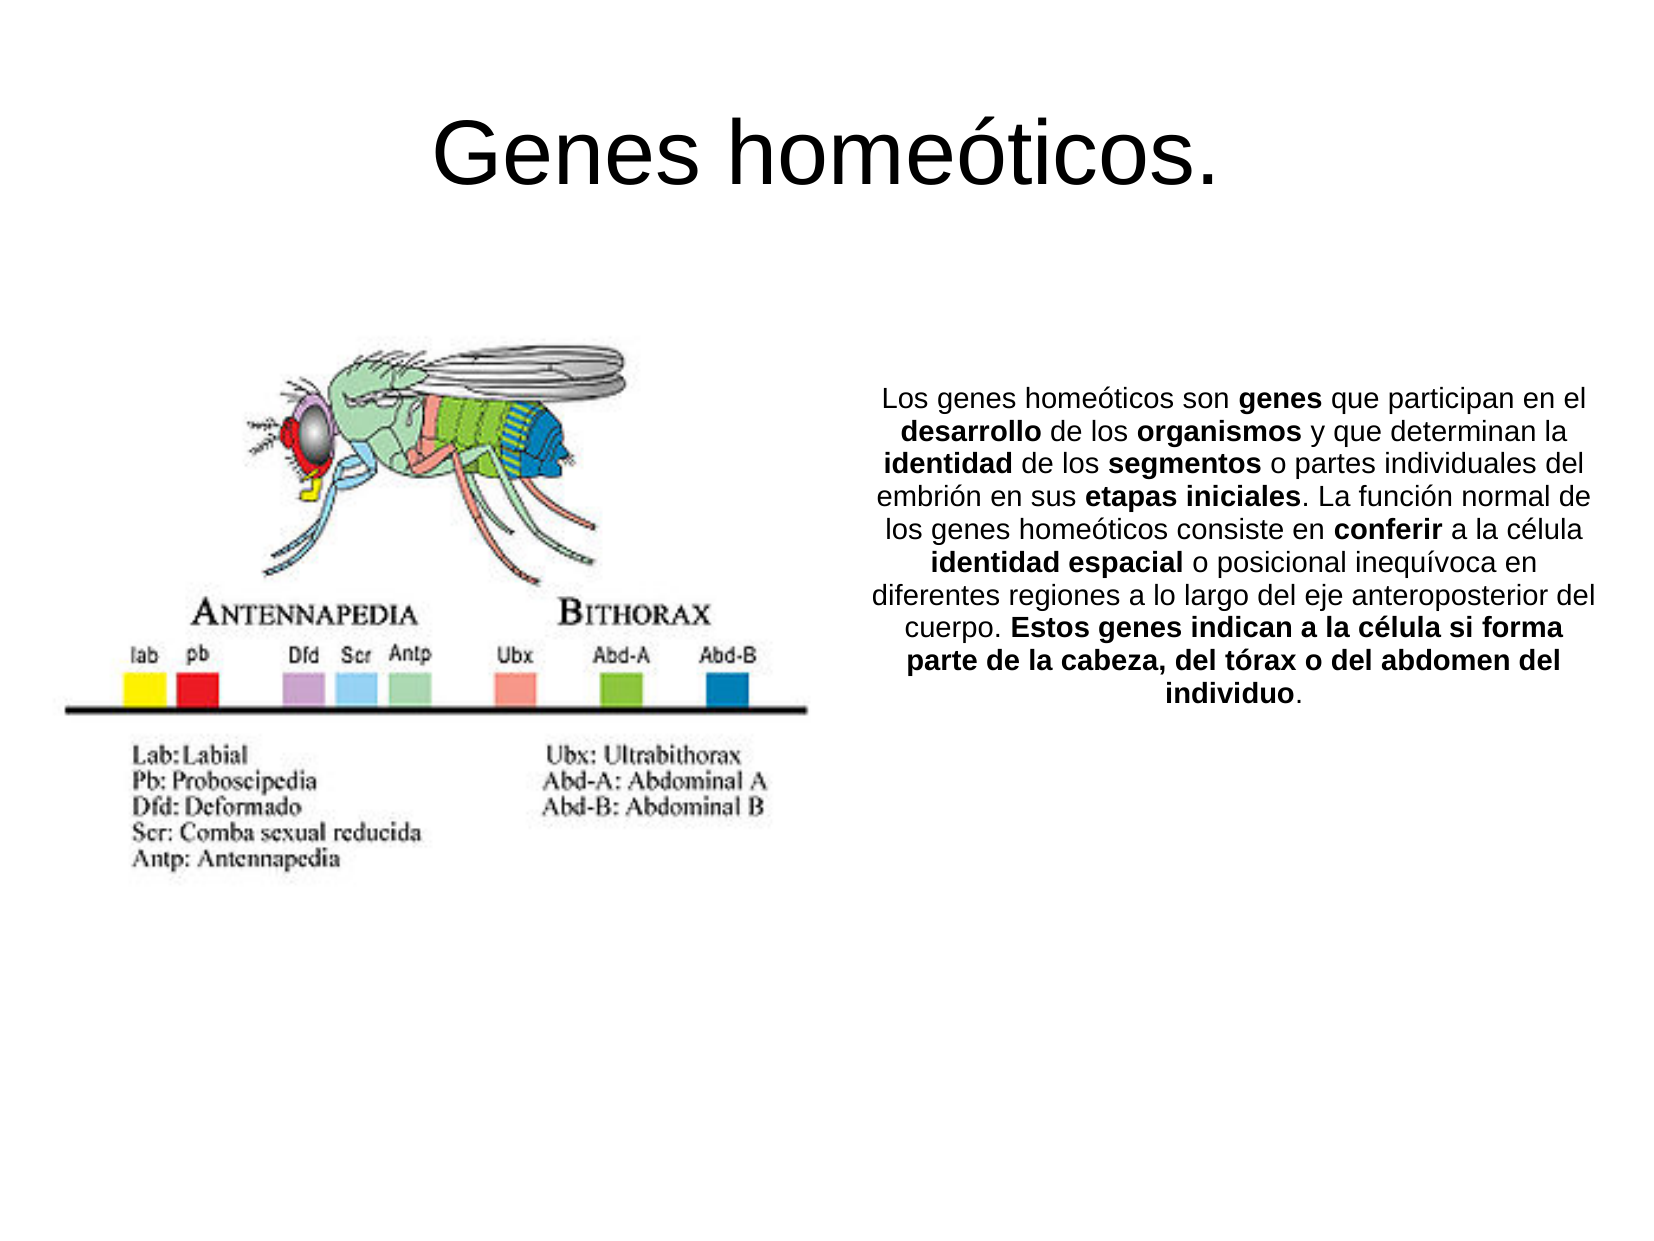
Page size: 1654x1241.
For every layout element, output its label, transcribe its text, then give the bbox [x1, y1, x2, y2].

text_box Los genes homeóticos son genes que participan en el desarrollo de los organismos y que determinan la identidad de los segmentos o partes individuales del embrión en sus etapas iniciales. La función normal de los genes homeóticos consiste en conferir a la célula identidad espacial o posicional inequívoca en diferentes regiones a lo largo del eje anteroposterior del cuerpo. Estos genes indican a la célula si forma parte de la cabeza, del tórax o del abdomen del individuo. [850, 374, 1619, 727]
picture [35, 318, 863, 898]
title Genes homeóticos. [82, 49, 1571, 257]
